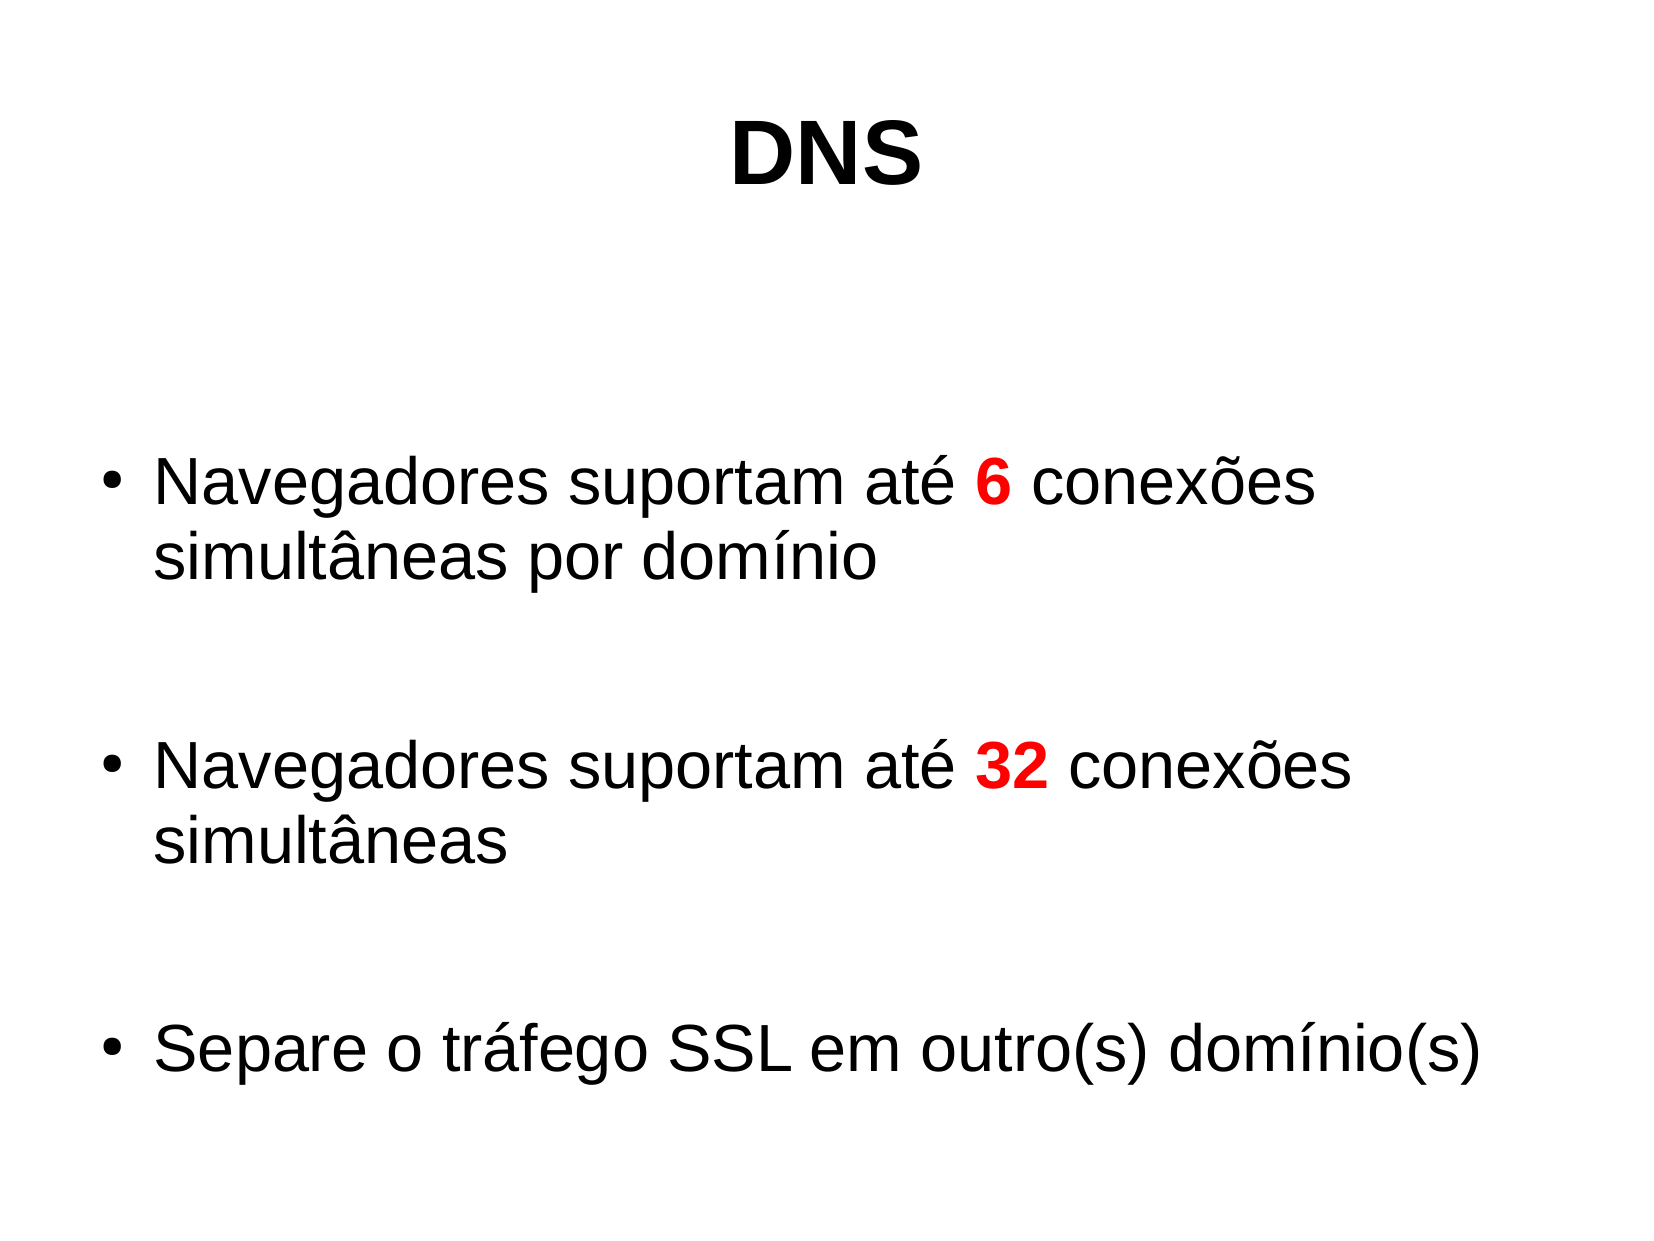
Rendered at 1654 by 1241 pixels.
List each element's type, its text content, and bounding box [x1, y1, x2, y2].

title DNS [82, 49, 1571, 257]
list Navegadores suportam até 6 conexões simultâneas por domínio Navegadores suportam até 32 conexões simultâneas Separe o tráfego SSL em outro(s) domínio(s) [82, 290, 1538, 1241]
